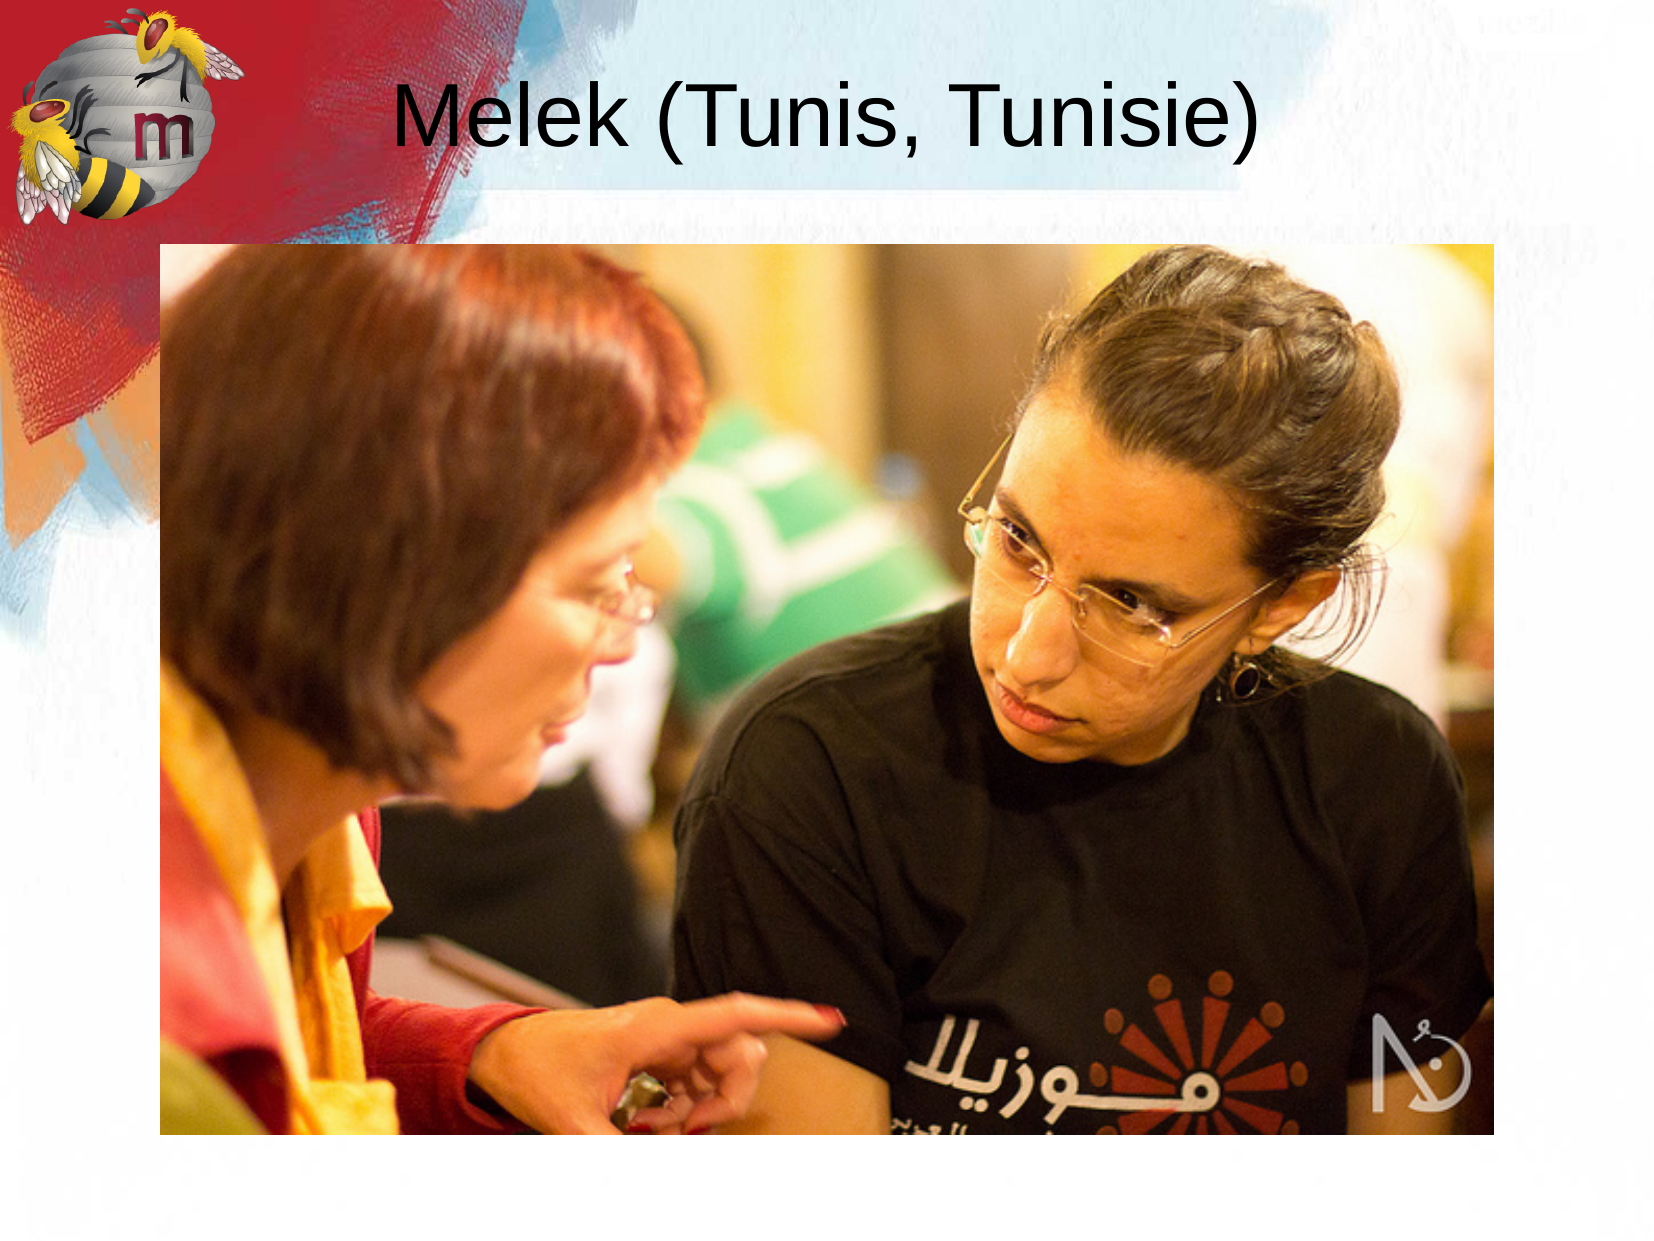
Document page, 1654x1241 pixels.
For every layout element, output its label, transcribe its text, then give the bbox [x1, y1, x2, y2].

title Melek (Tunis, Tunisie) [45, 32, 1609, 188]
picture [0, 0, 1654, 1241]
